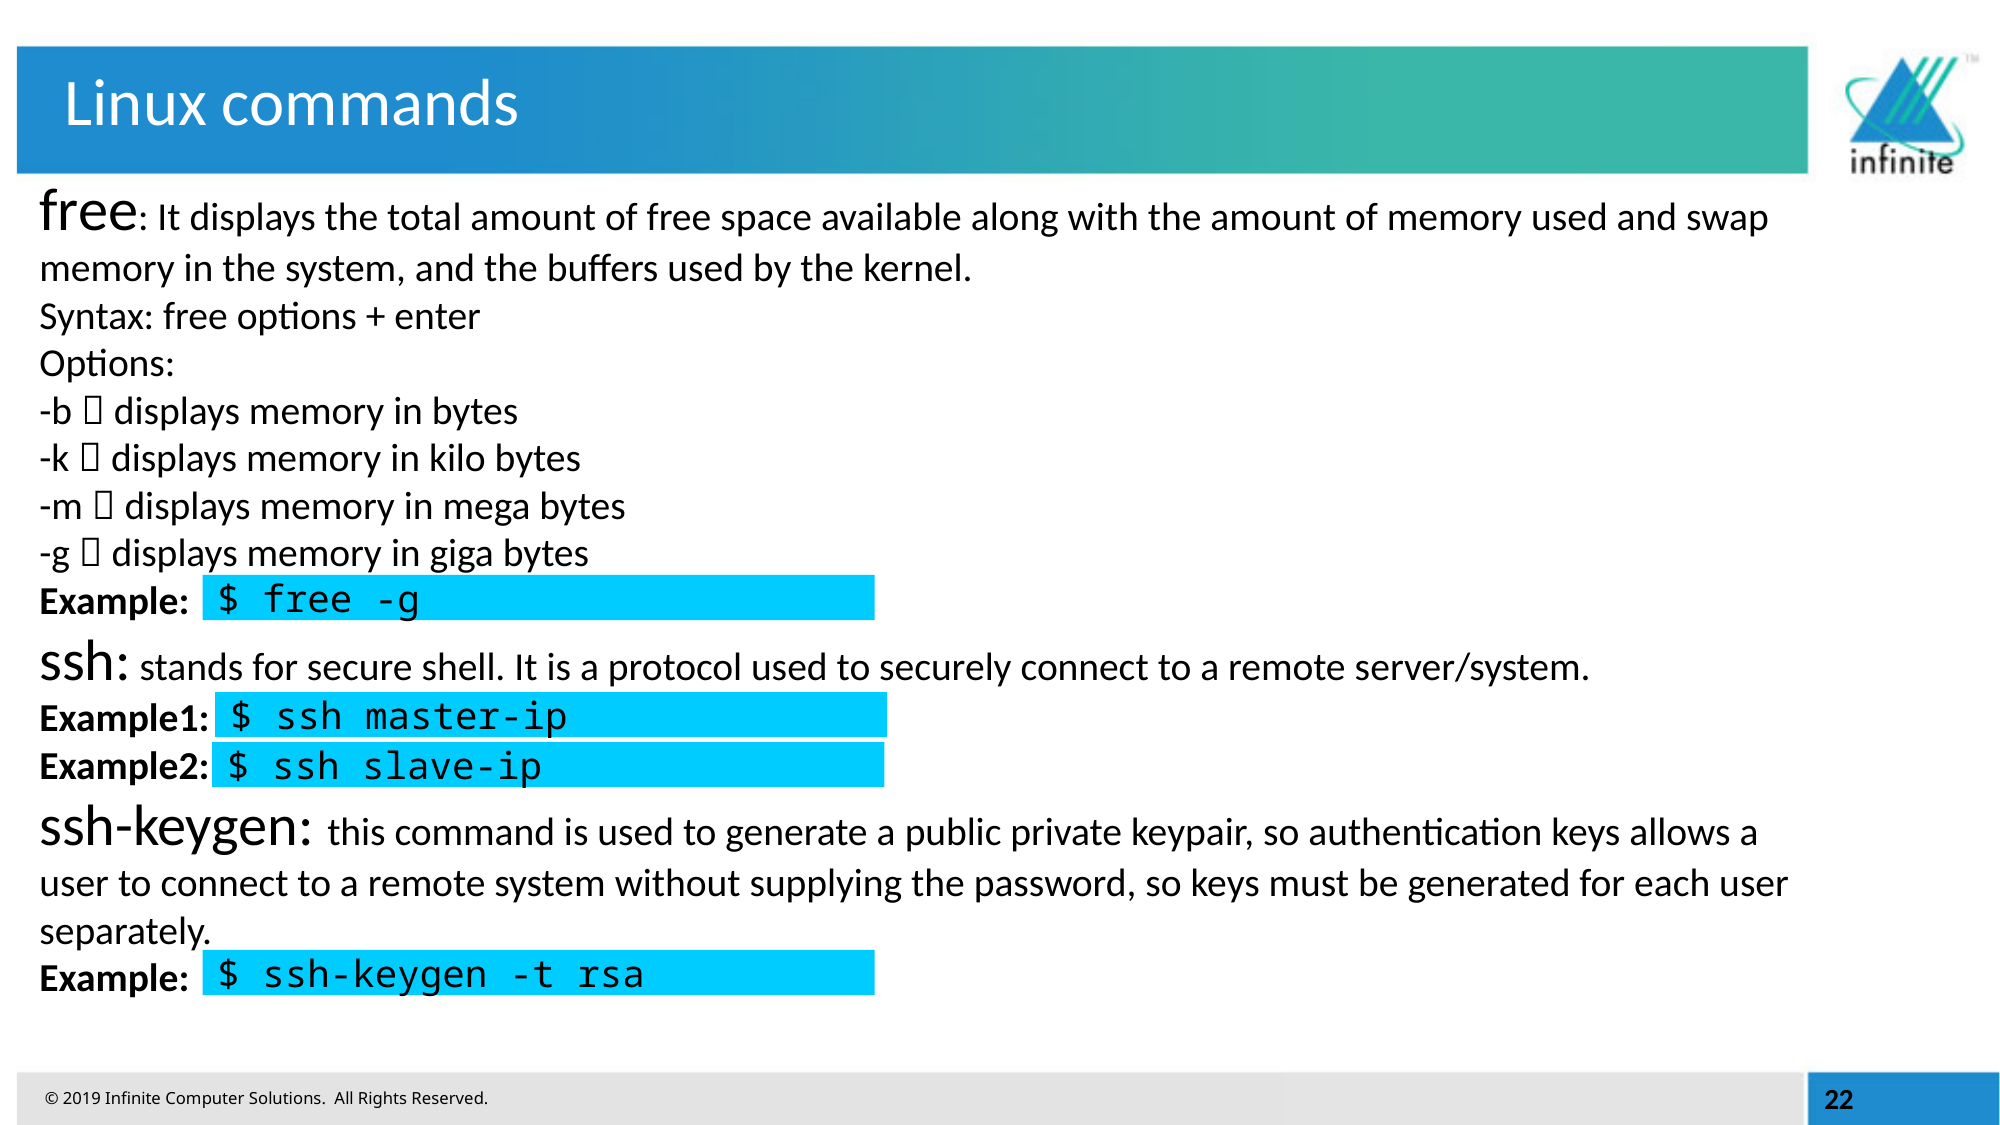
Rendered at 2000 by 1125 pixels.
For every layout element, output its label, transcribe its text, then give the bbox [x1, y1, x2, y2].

text_box free: It displays the total amount of free space available along with the amount of memory used and swap memory in the system, and the buffers used by the kernel. Syntax: free options + enter Options: -b  displays memory in bytes -k  displays memory in kilo bytes -m  displays memory in mega bytes -g  displays memory in giga bytes Example: ssh: stands for secure shell. It is a protocol used to securely connect to a remote server/system. Example1: Example2: ssh-keygen: this command is used to generate a public private keypair, so authentication keys allows a user to connect to a remote system without supplying the password, so keys must be generated for each user separately. Example: [24, 162, 1813, 1125]
picture [16, 0, 2000, 1125]
text_box $ ssh-keygen -t rsa [202, 949, 875, 996]
text_box $ free -g [202, 574, 875, 621]
text_box $ ssh slave-ip [212, 742, 885, 788]
title Linux commands [49, 51, 1913, 182]
slide_number <number> [1813, 1073, 2000, 1125]
text_box $ ssh master-ip [215, 692, 888, 738]
